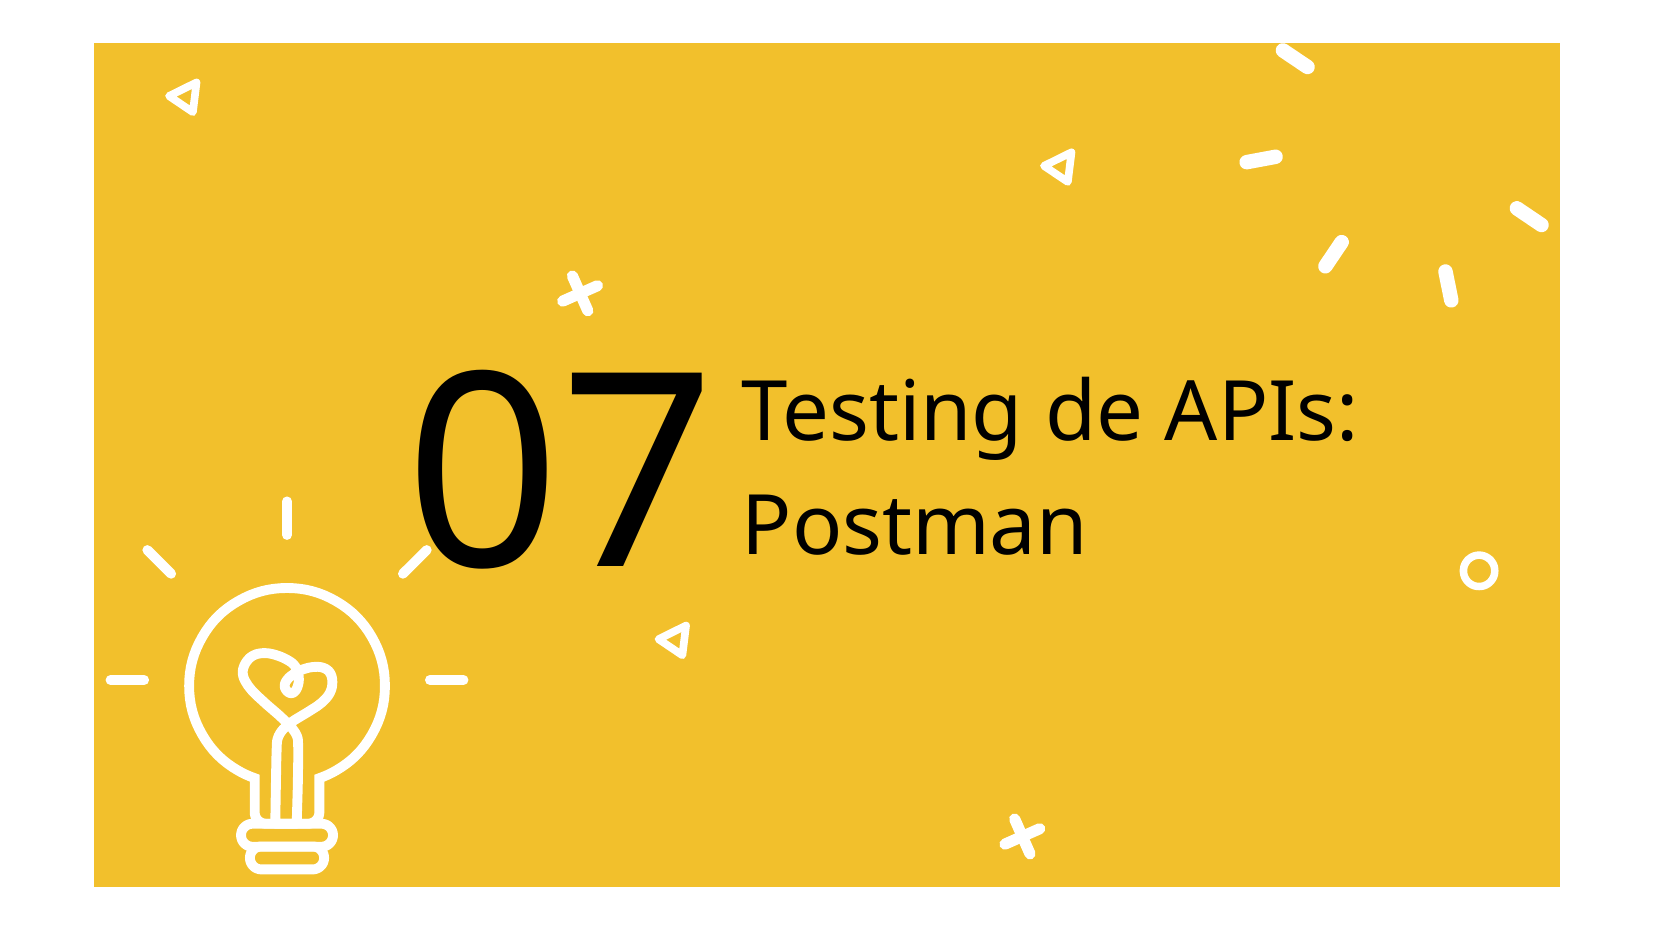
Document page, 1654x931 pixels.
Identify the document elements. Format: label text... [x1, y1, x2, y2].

title 07 [405, 276, 751, 646]
title Testing de APIs: Postman [751, 351, 1462, 579]
